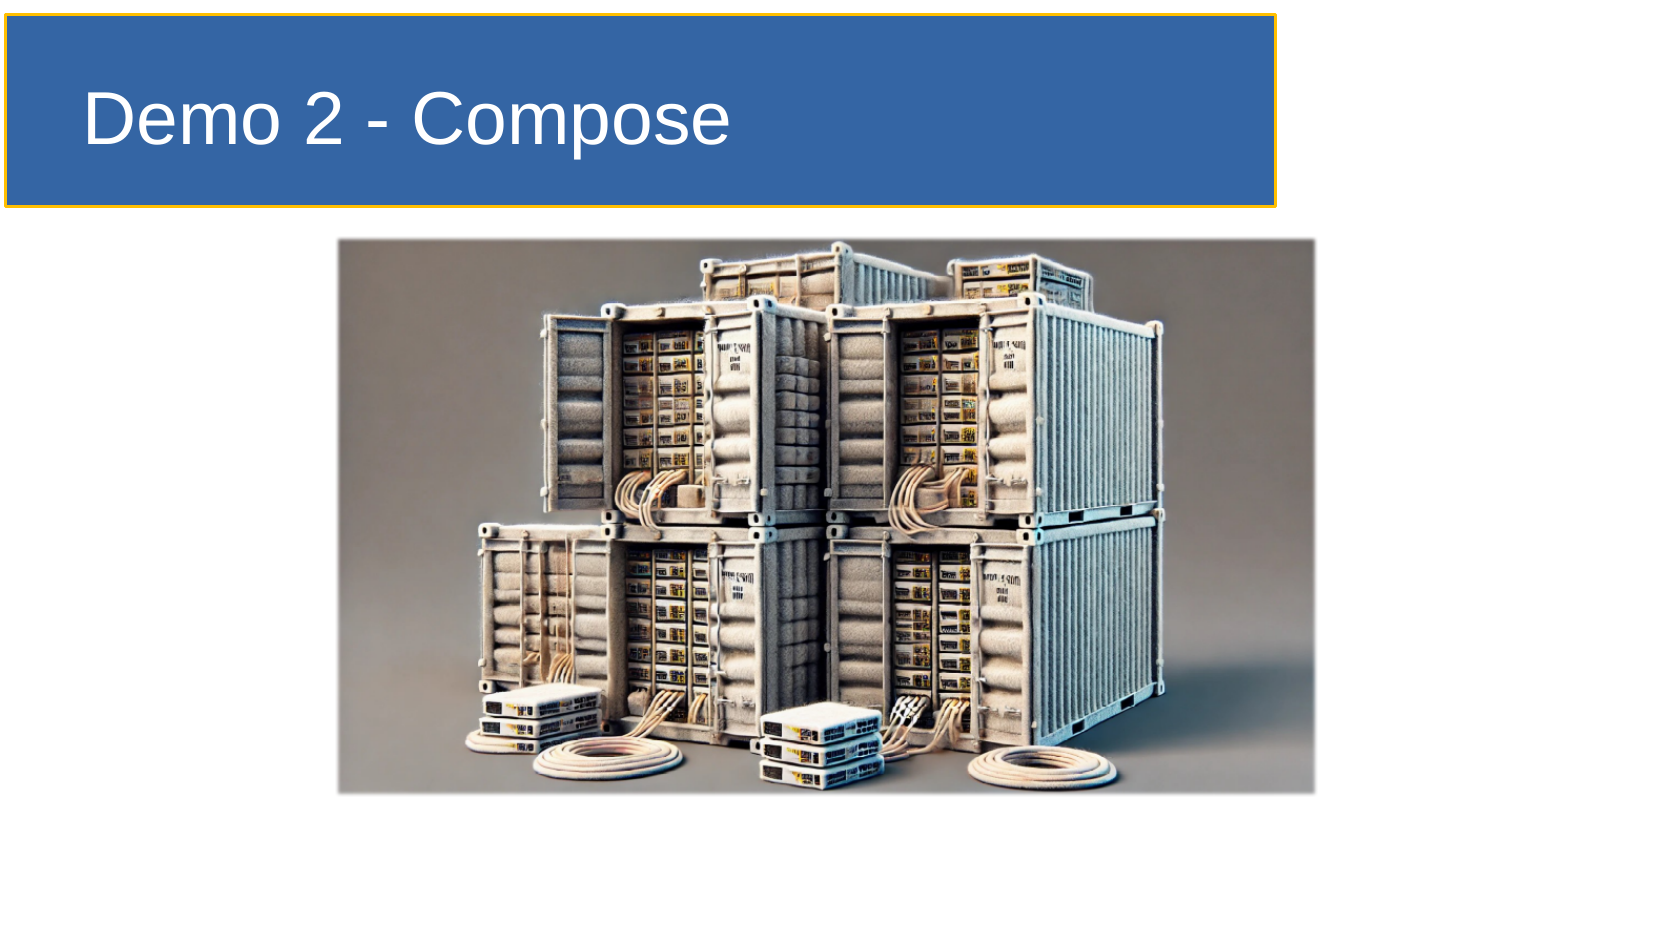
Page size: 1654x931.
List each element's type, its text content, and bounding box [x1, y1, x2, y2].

title Demo 2 - Compose [82, 44, 1235, 192]
picture [335, 236, 1318, 798]
